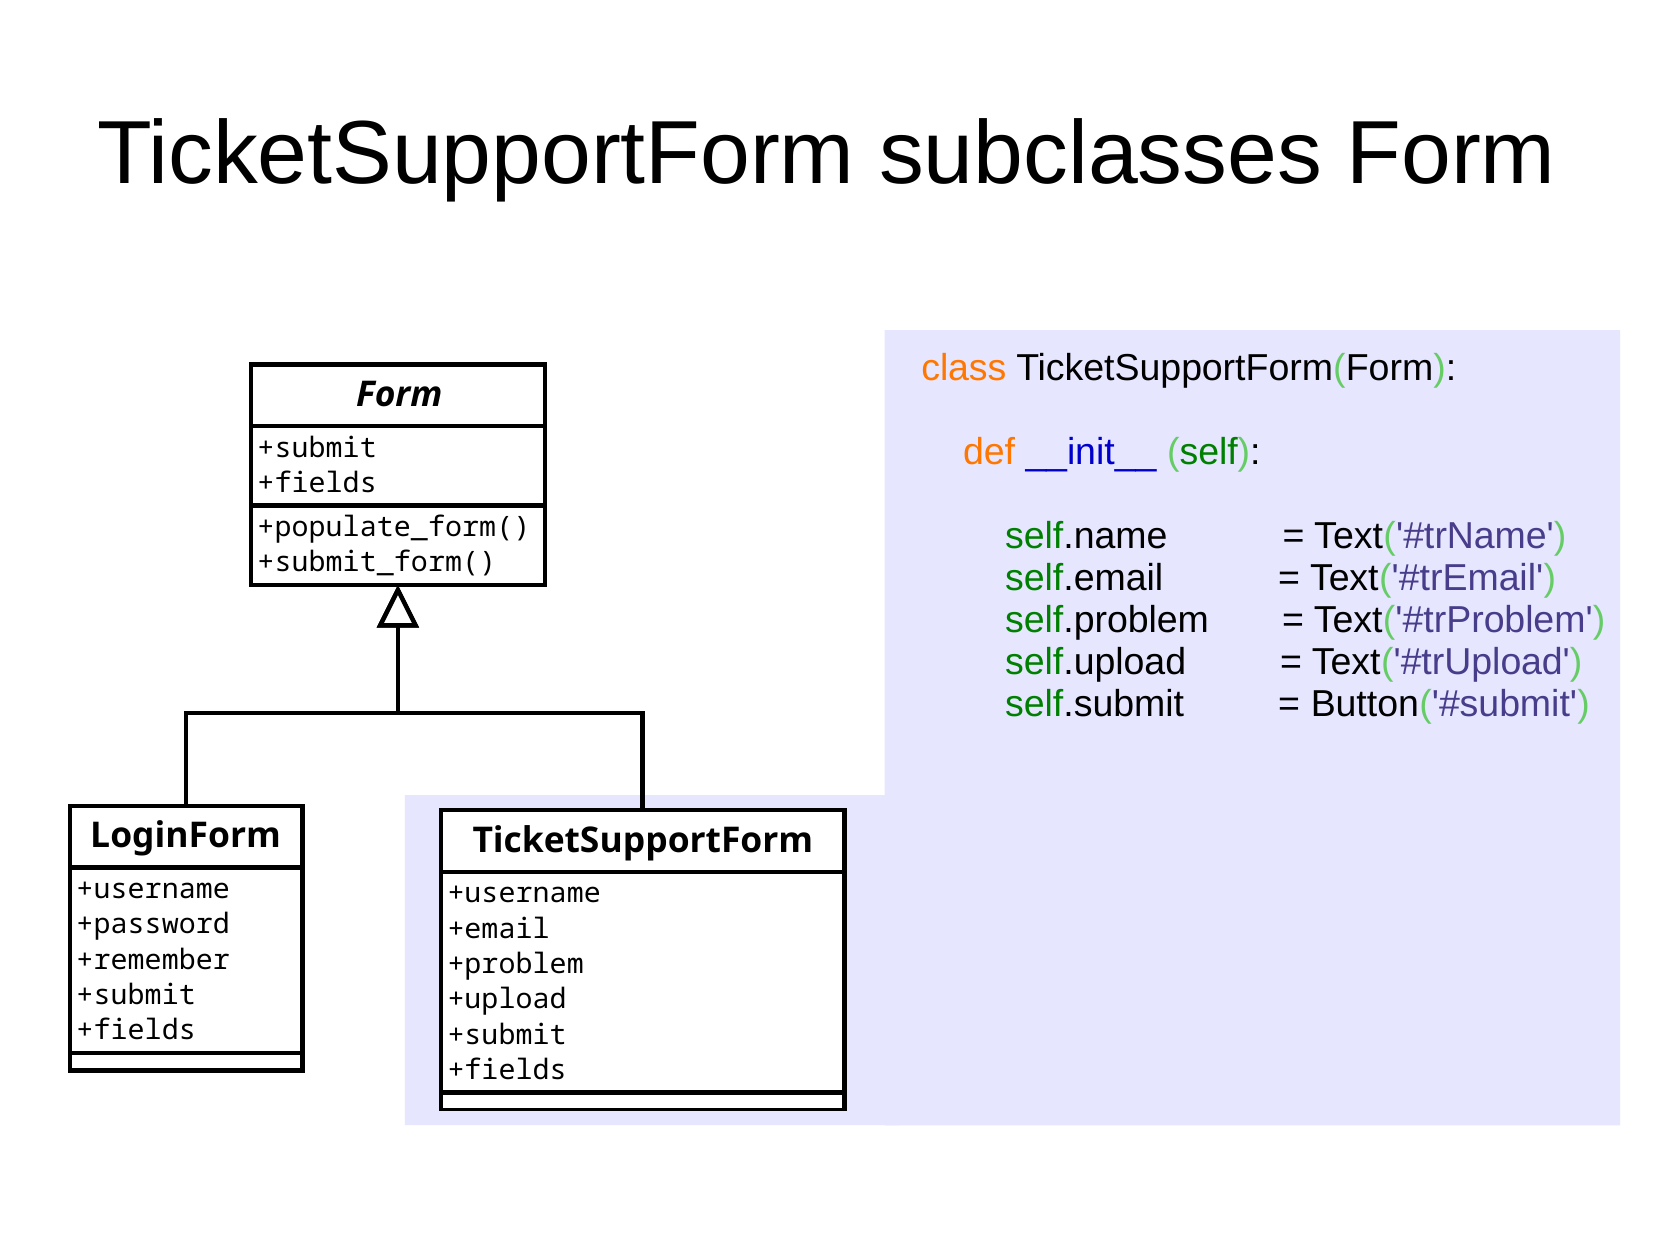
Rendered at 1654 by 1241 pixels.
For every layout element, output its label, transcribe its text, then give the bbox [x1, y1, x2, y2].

text_box [404, 330, 1621, 1126]
title TicketSupportForm subclasses Form [82, 49, 1571, 257]
text_box class TicketSupportForm(Form): def __init__ (self): self.name = Text('#trName') self.email = Text('#trEmail') self.problem = Text('#trProblem') self.upload = Text('#trUpload') self.submit = Button('#submit') [906, 339, 1621, 733]
picture [59, 360, 855, 1111]
